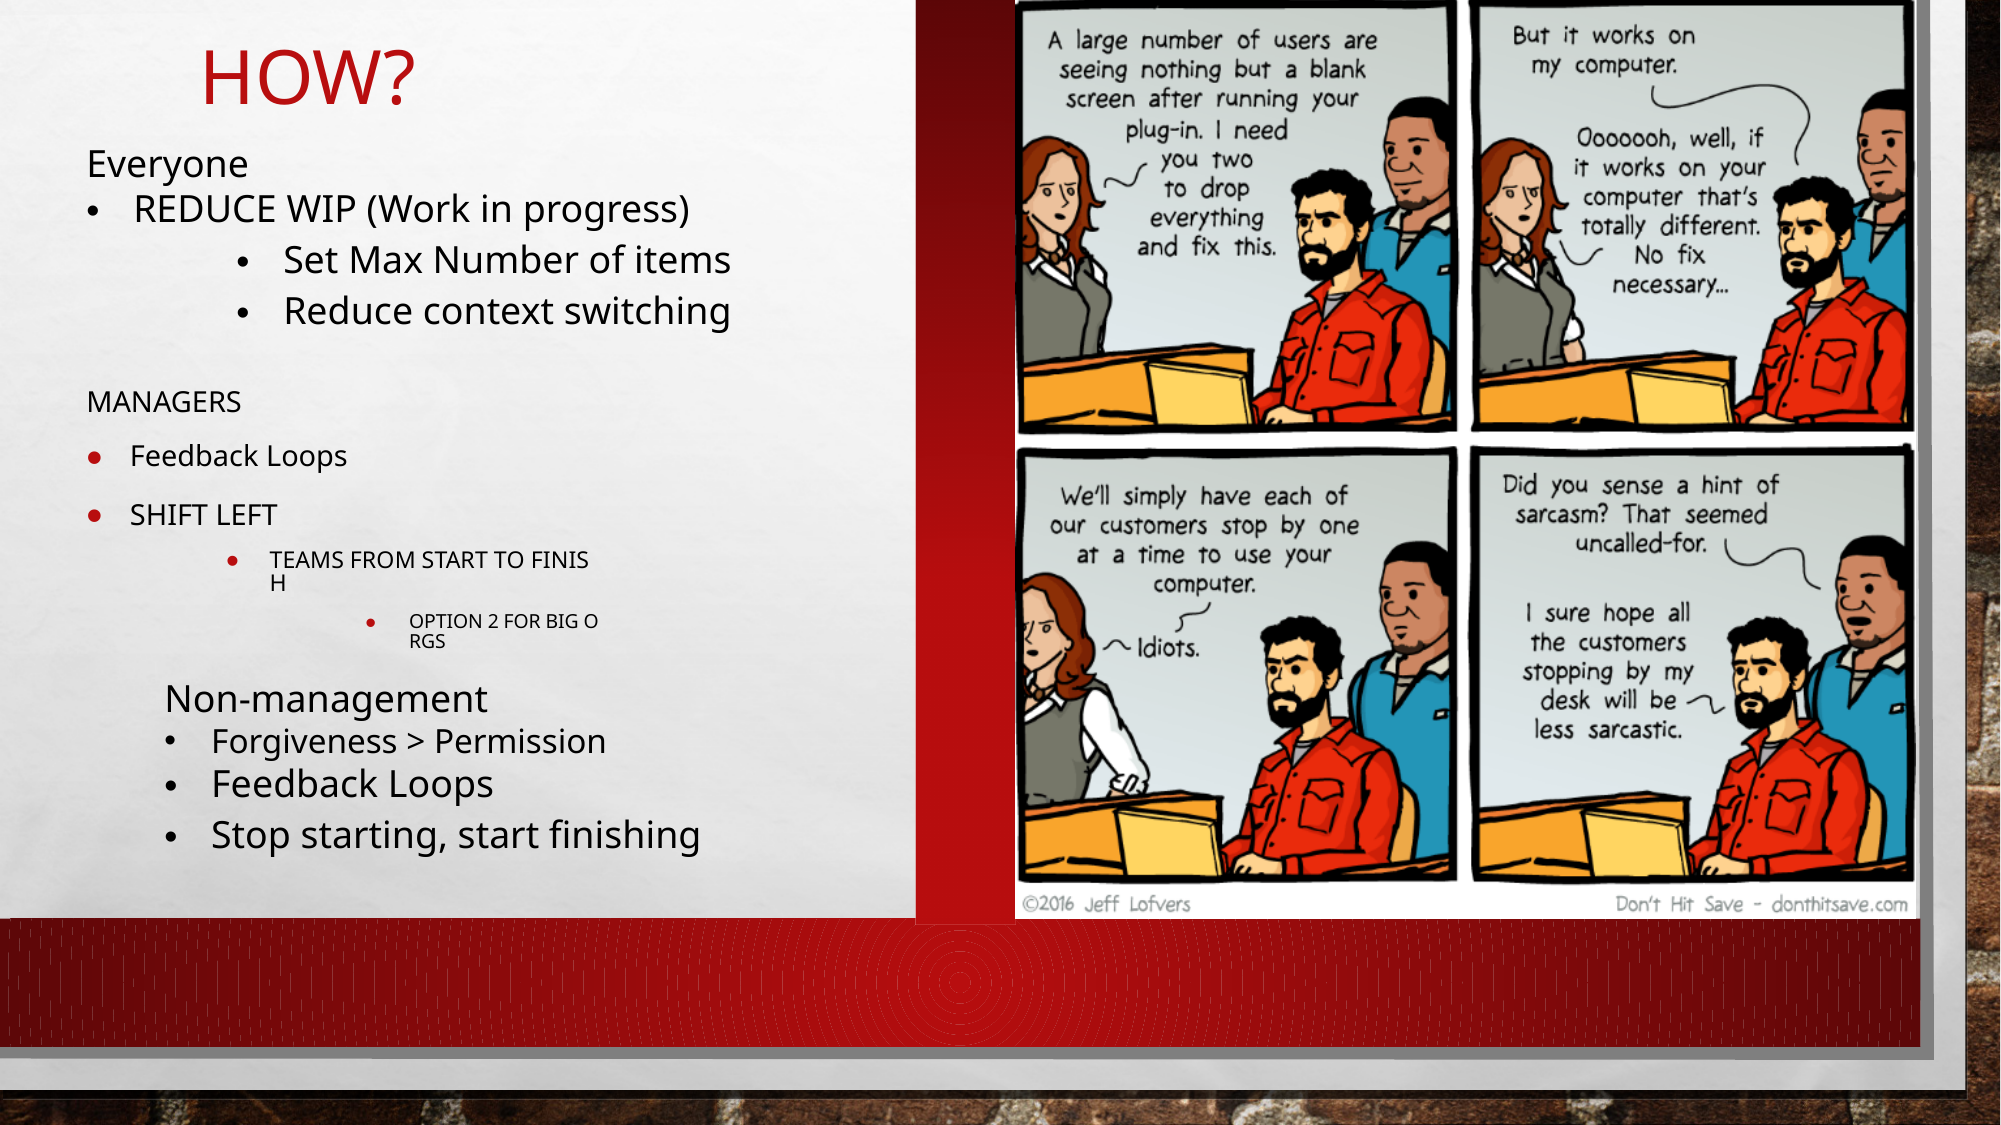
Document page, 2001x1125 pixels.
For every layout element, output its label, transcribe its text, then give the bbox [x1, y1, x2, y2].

title How? [26, 16, 590, 129]
list Managers Feedback Loops Shift Left TEAMS From start to finish Option 2 for Big Orgs [71, 375, 621, 622]
text_box Non-management Forgiveness > Permission Feedback Loops Stop starting, start finishing [0, 668, 999, 870]
text_box Everyone REDUCE WIP (Work in progress) Set Max Number of items Reduce context switching [71, 132, 883, 330]
picture [915, 0, 1916, 925]
